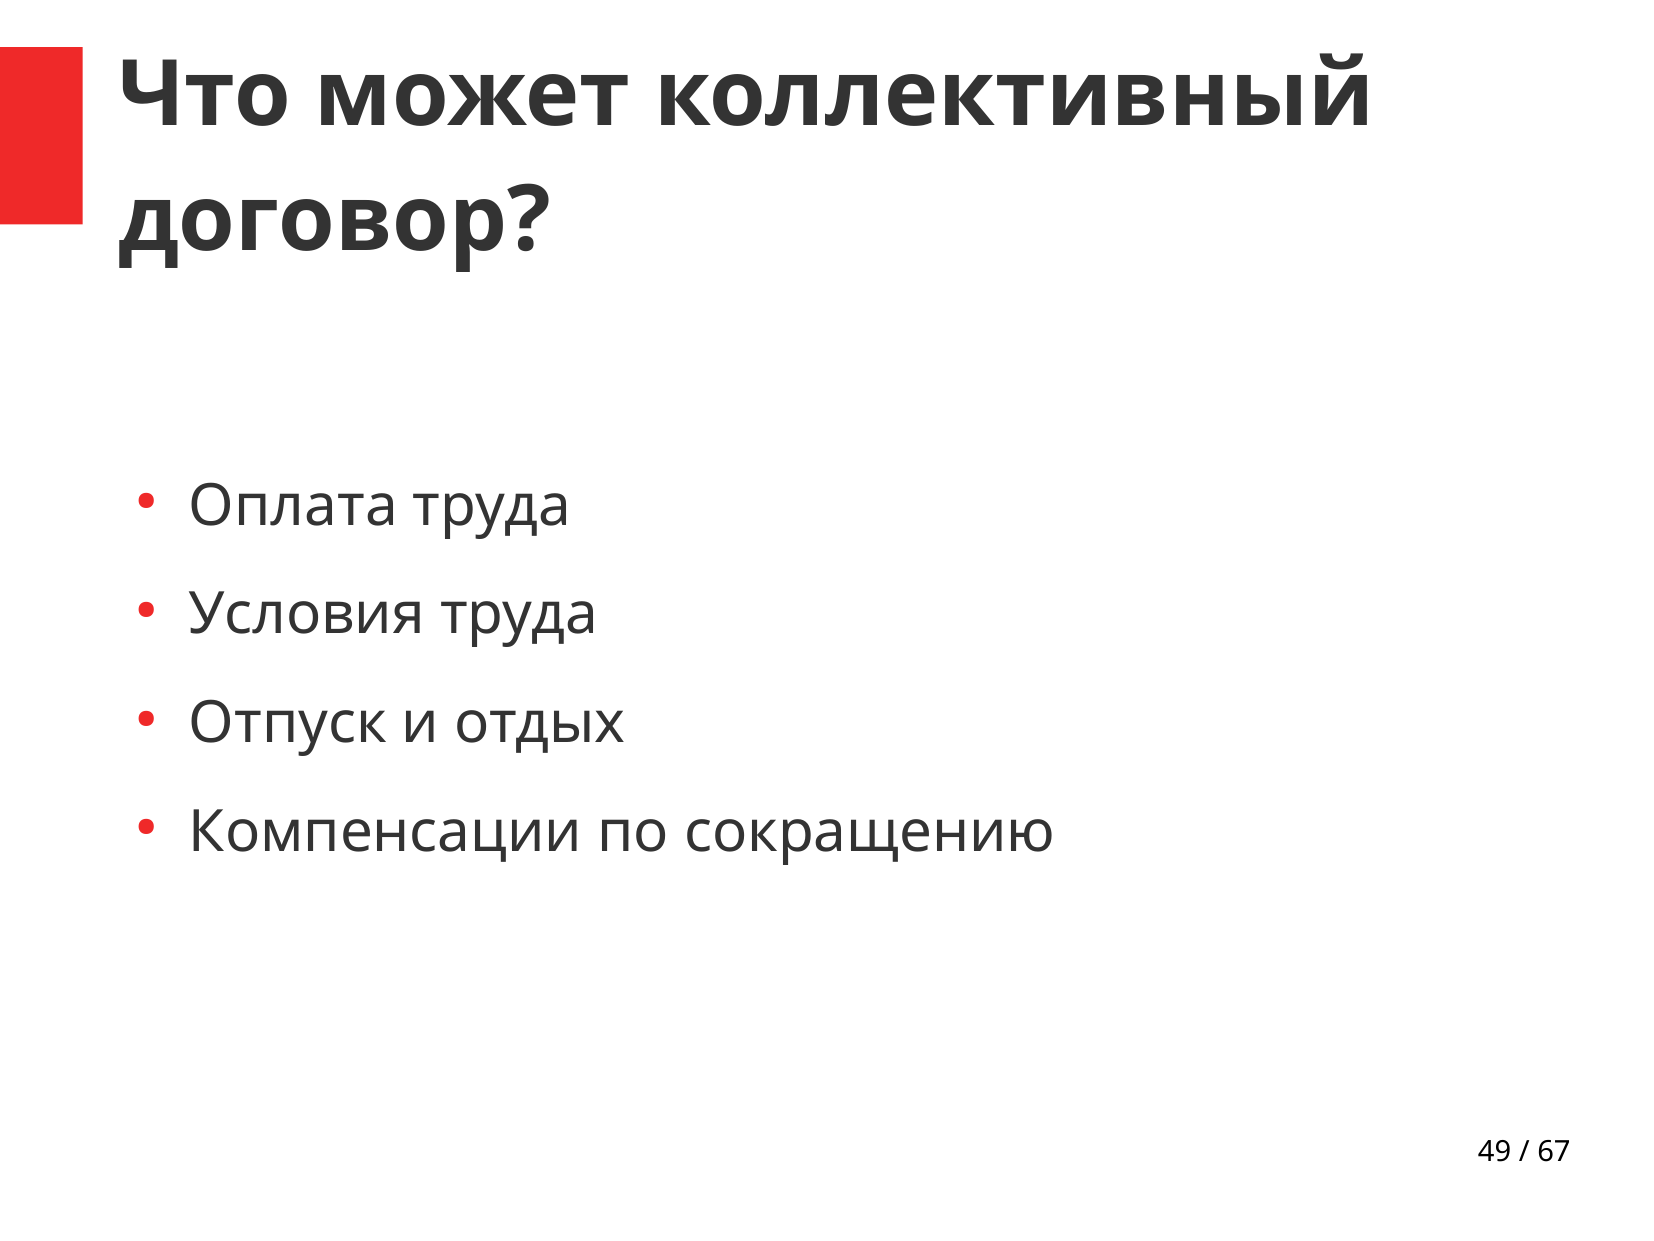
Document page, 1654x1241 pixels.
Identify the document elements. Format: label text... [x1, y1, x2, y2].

list Оплата труда Условия труда Отпуск и отдых Компенсации по сокращению [118, 354, 1536, 1074]
title Что может коллективный договор? [118, 45, 1571, 260]
